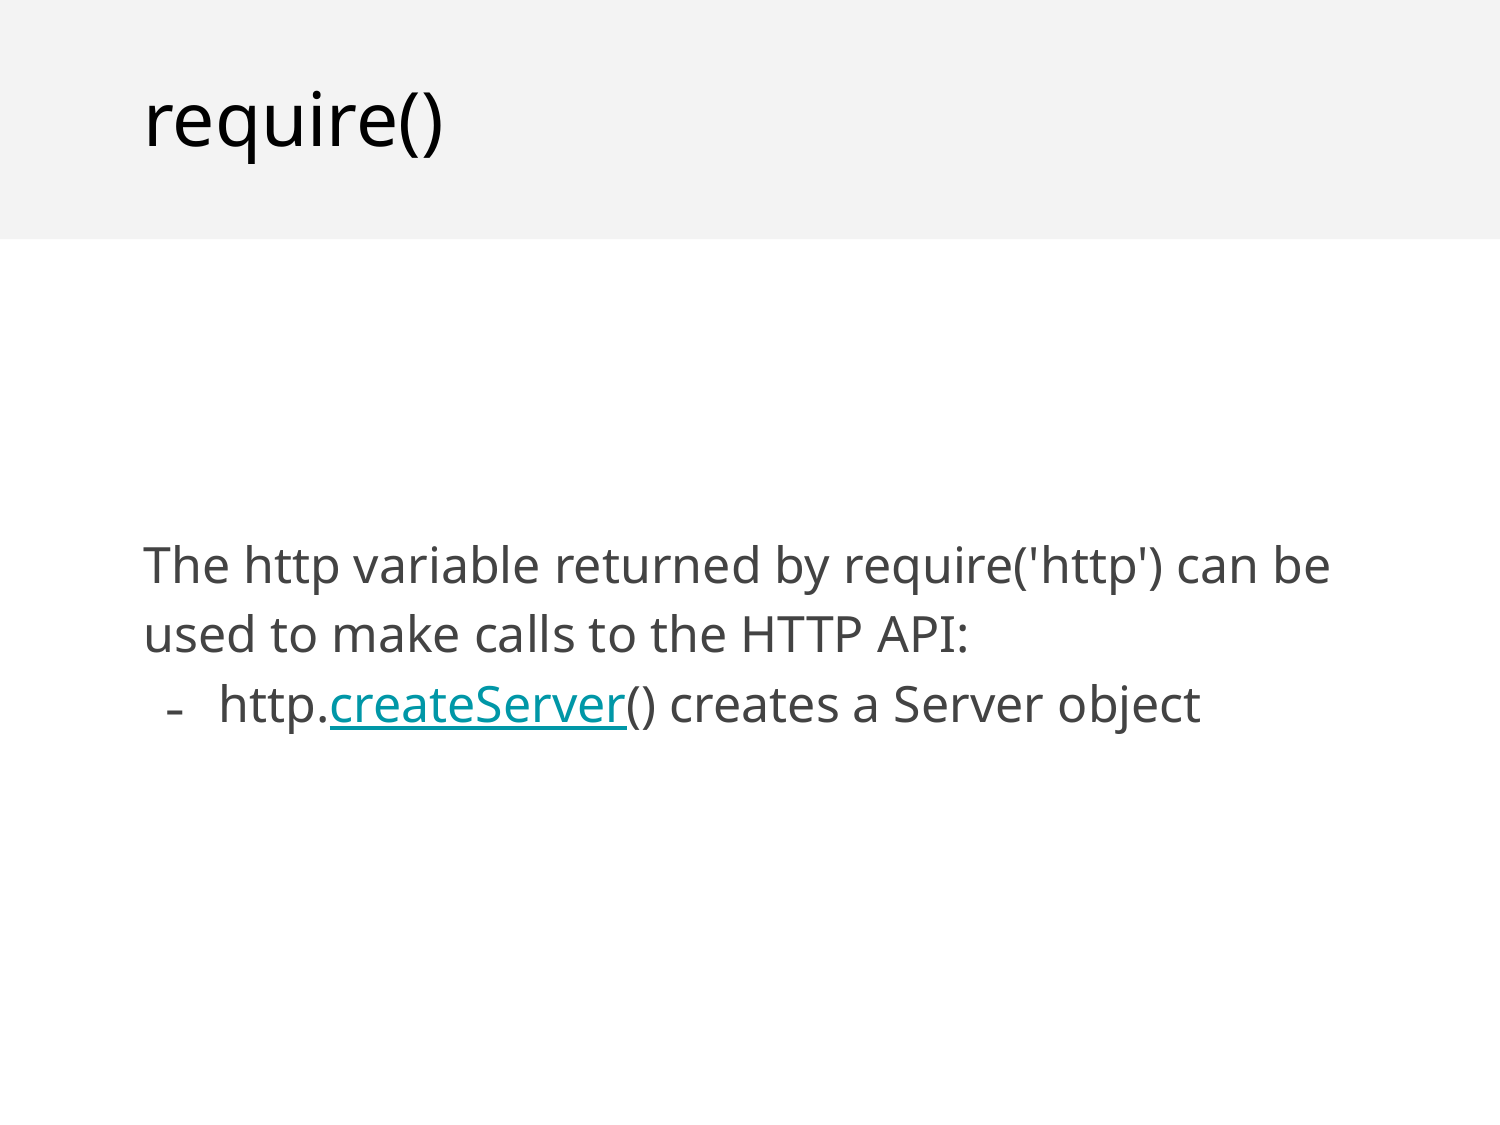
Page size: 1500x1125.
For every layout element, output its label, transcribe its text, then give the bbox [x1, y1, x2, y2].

list The http variable returned by require('http') can be used to make calls to the HTTP API: http.createServer() creates a Server object [128, 509, 1372, 1004]
title require() [128, 56, 1372, 183]
